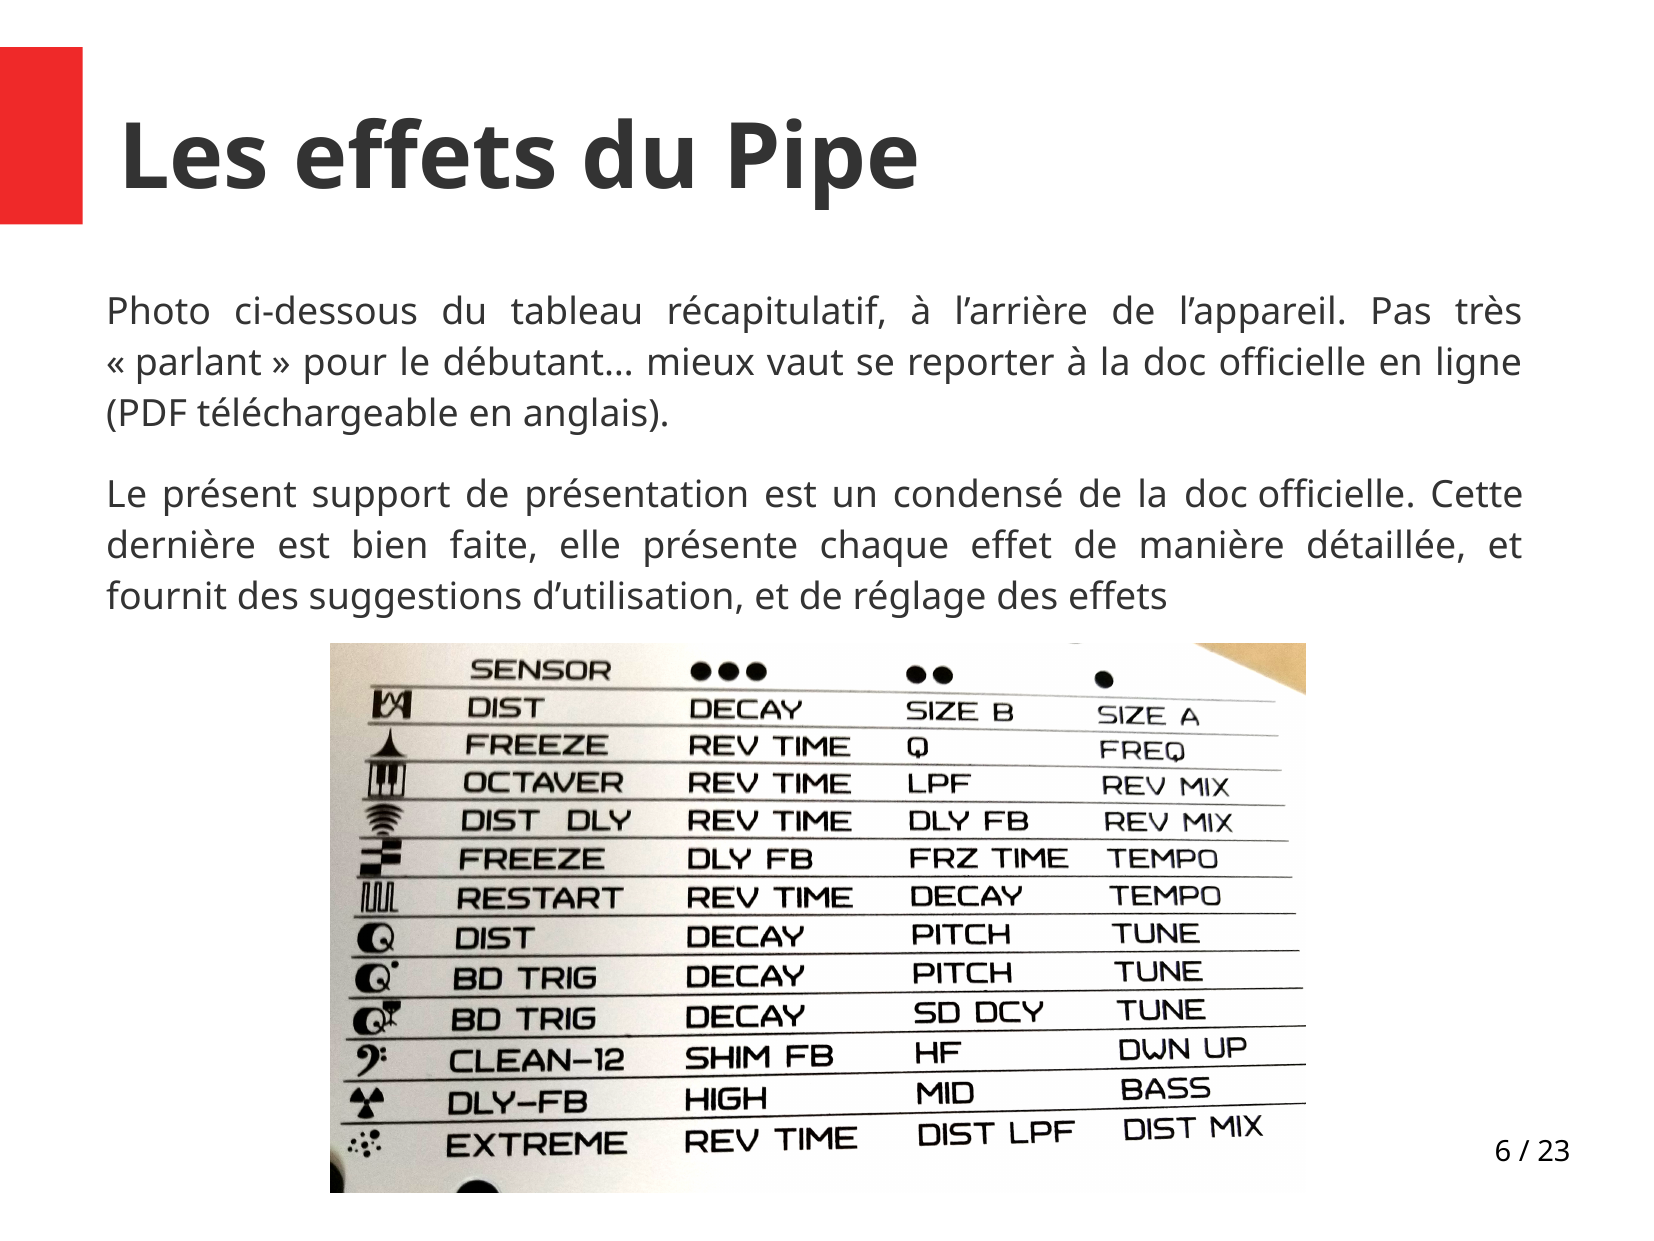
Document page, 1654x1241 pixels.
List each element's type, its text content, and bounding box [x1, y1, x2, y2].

title Les effets du Pipe [118, 49, 1571, 257]
list Photo ci-dessous du tableau récapitulatif, à l’arrière de l’appareil. Pas très « parlant » pour le débutant… mieux vaut se reporter à la doc officielle en ligne (PDF téléchargeable en anglais). Le présent support de présentation est un condensé de la doc officielle. Cette dernière est bien faite, elle présente chaque effet de manière détaillée, et fournit des suggestions d’utilisation, et de réglage des effets [106, 284, 1524, 1004]
picture [330, 643, 1306, 1193]
